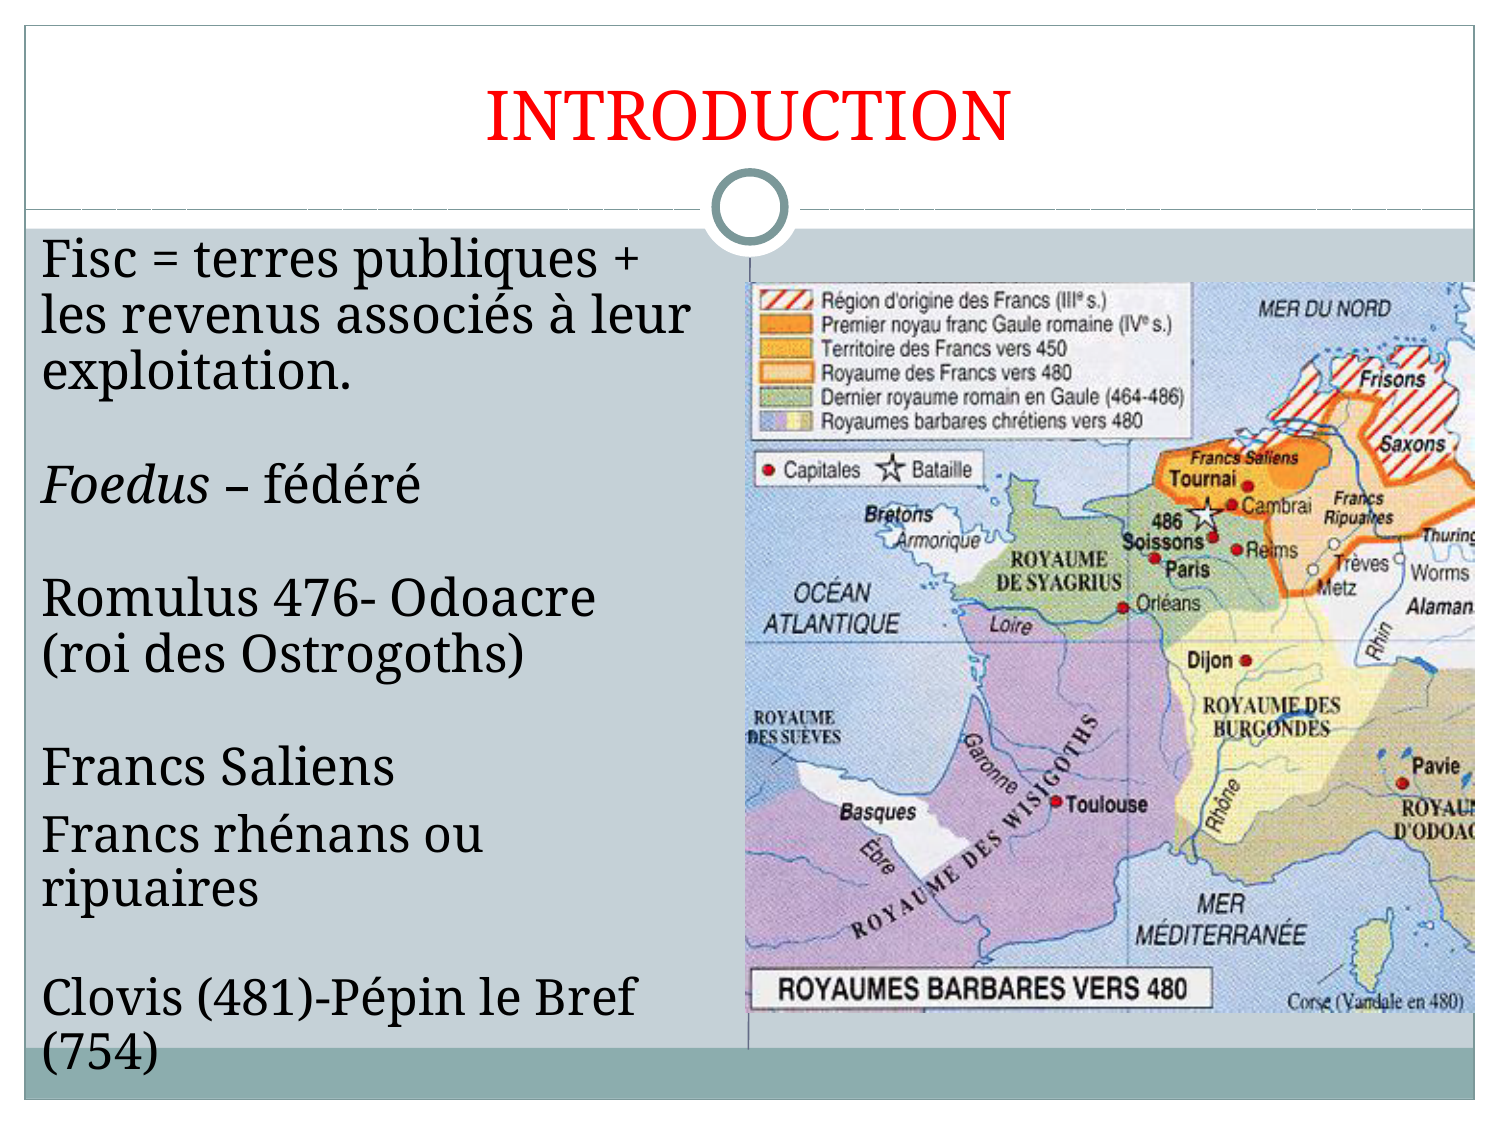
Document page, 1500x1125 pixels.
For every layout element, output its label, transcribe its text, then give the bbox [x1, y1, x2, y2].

picture [745, 224, 1475, 1071]
title INTRODUCTION [49, 37, 1450, 162]
list Fisc = terres publiques + les revenus associés à leur exploitation. Foedus – fédéré Romulus 476- Odoacre (roi des Ostrogoths) Francs Saliens Francs rhénans ou ripuaires Clovis (481)-Pépin le Bref (754) [26, 224, 712, 1097]
